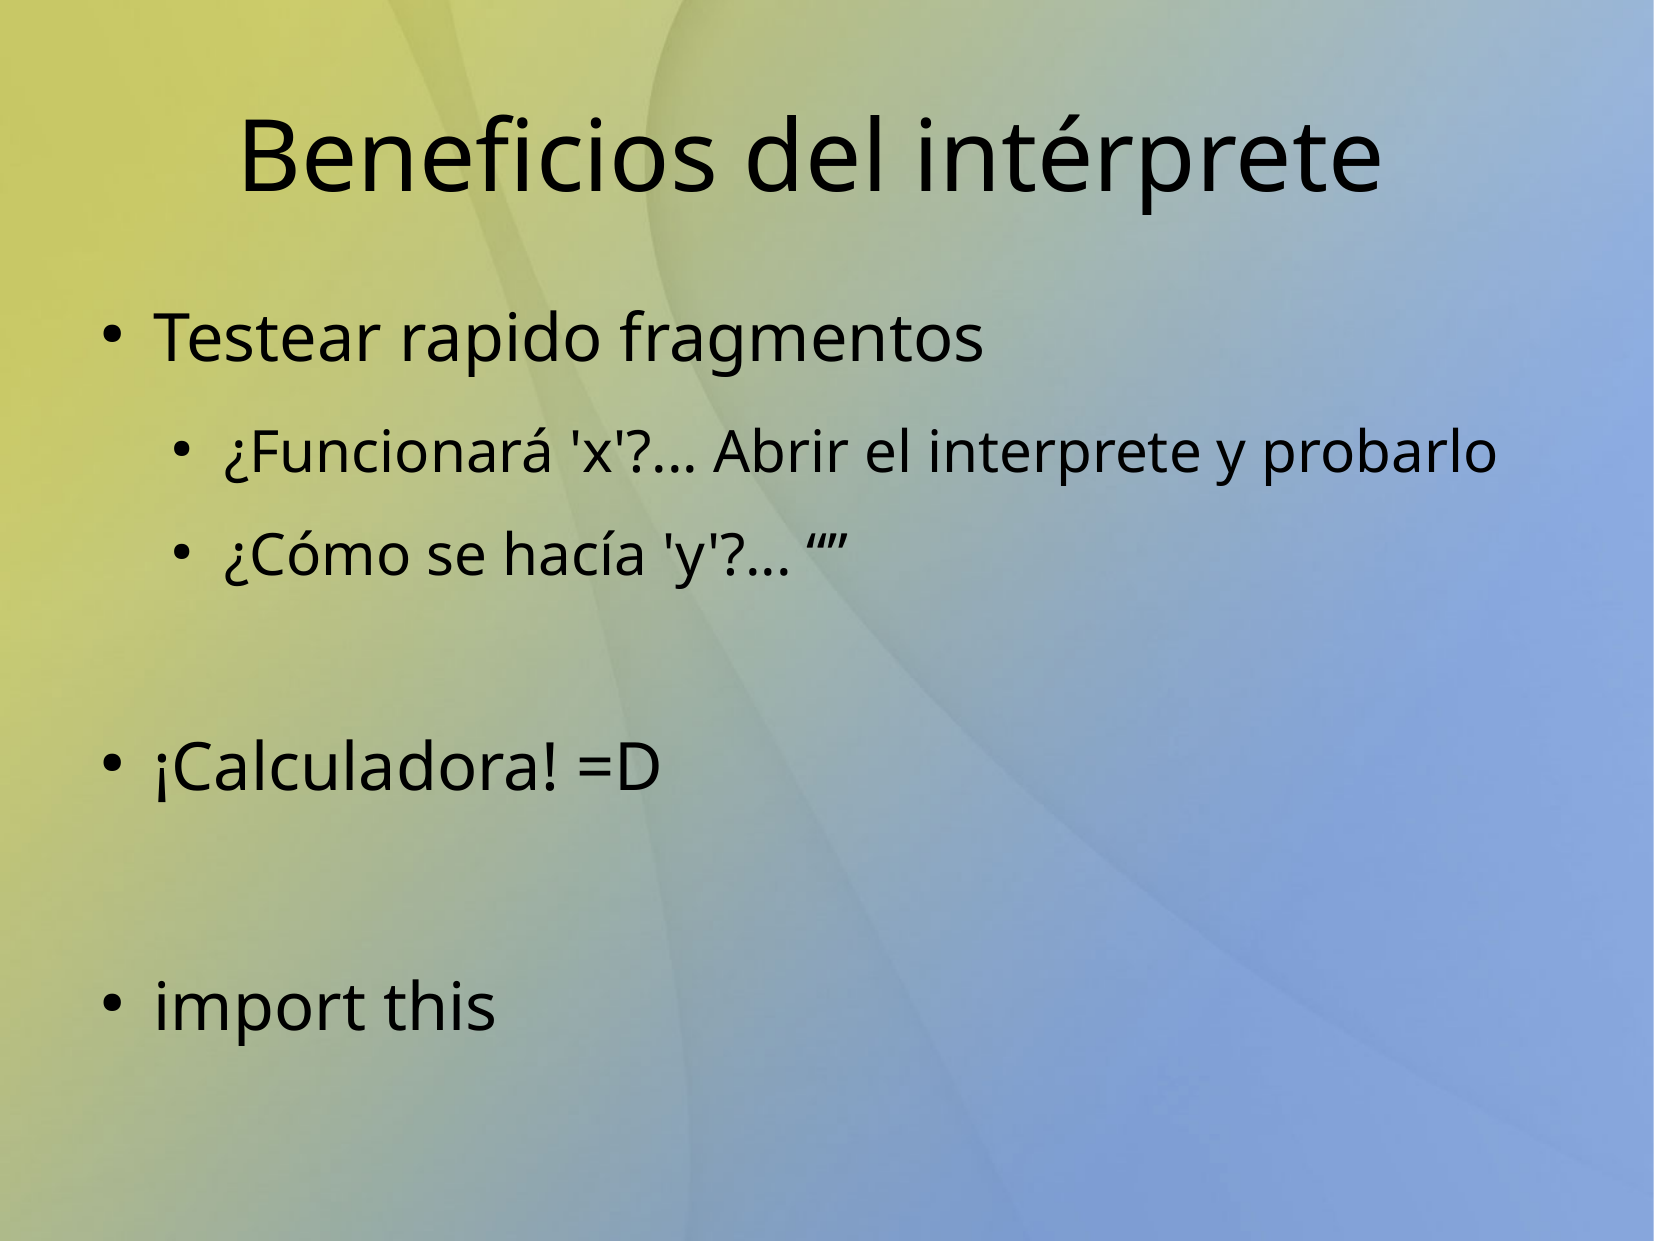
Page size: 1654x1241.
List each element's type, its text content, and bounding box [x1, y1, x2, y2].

picture [0, 0, 1654, 1241]
list Testear rapido fragmentos ¿Funcionará 'x'?... Abrir el interprete y probarlo ¿Cómo se hacía 'y'?... “” ¡Calculadora! =D import this [82, 290, 1571, 1032]
title Beneficios del intérprete [82, 49, 1571, 257]
